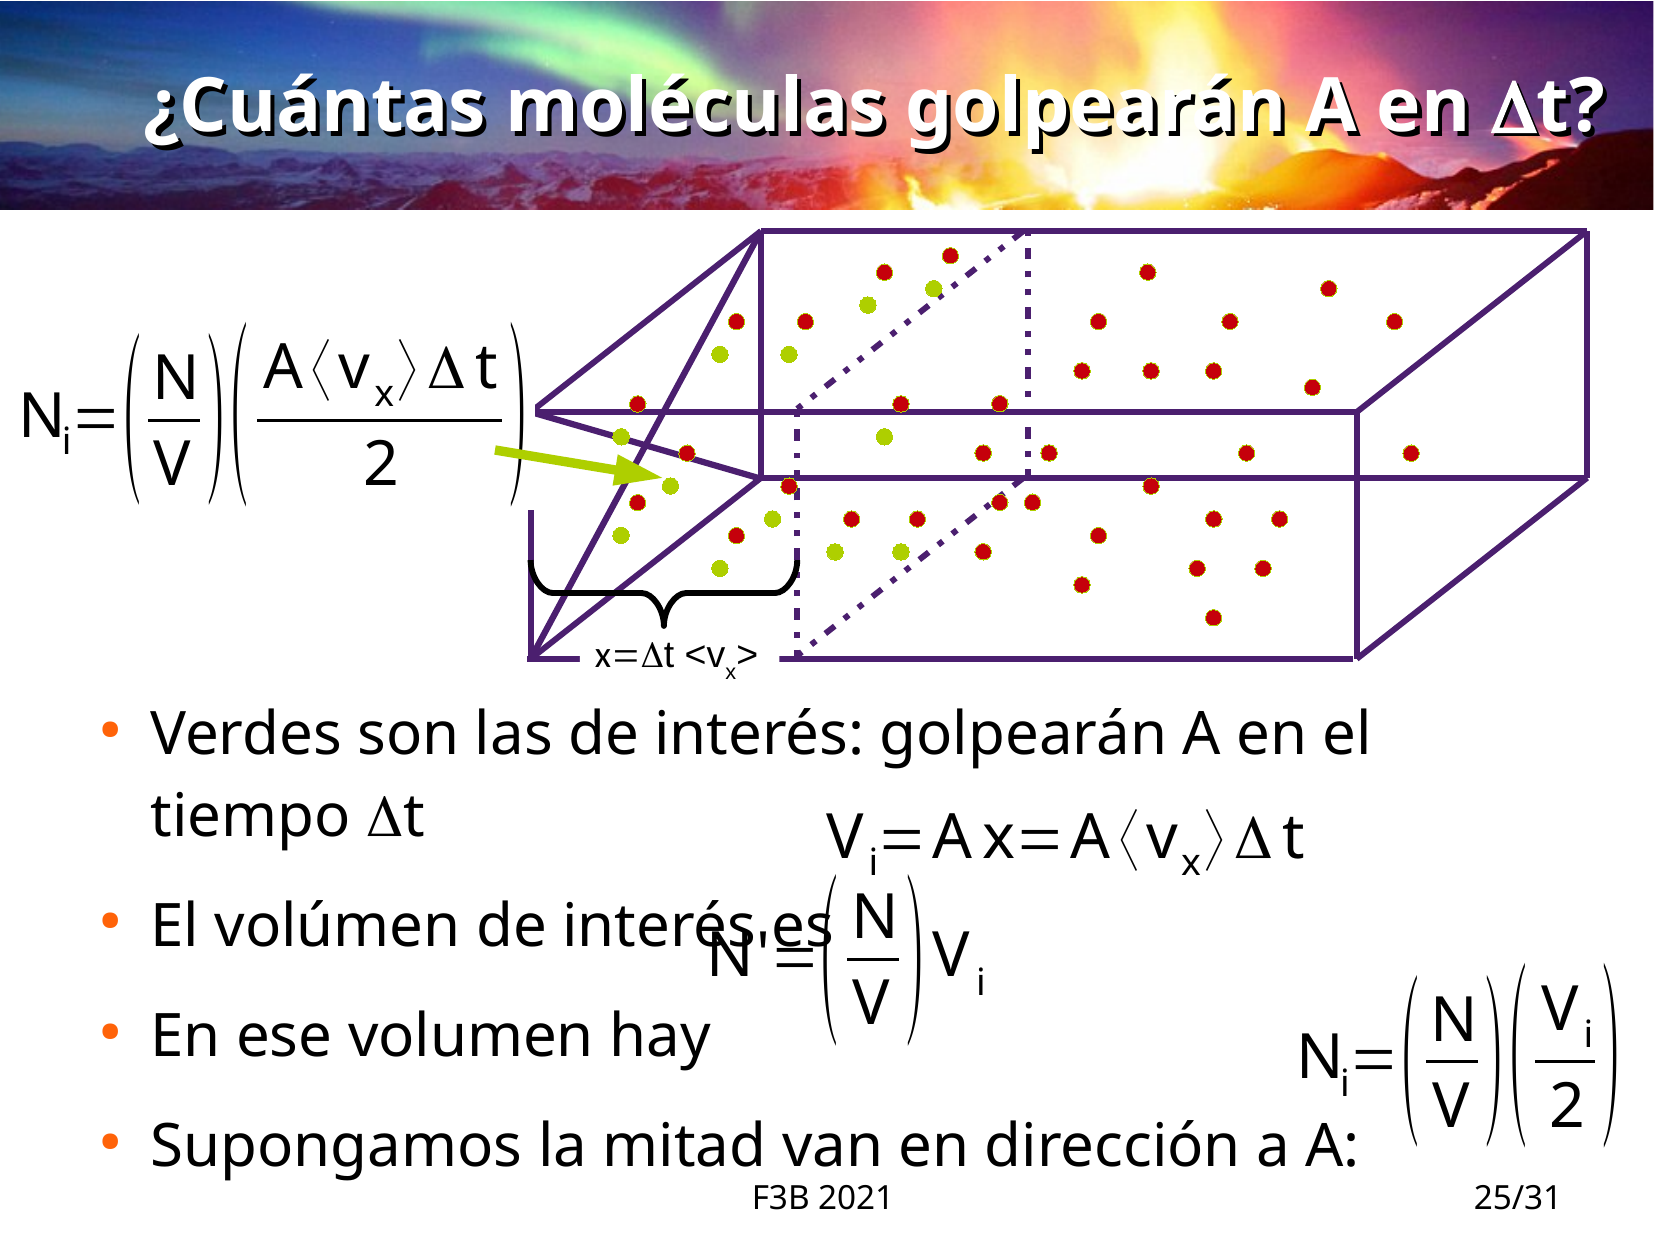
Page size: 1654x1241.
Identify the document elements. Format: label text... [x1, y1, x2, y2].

text_box [728, 527, 745, 544]
text_box [1090, 527, 1107, 544]
text_box [892, 395, 910, 413]
chart [1290, 960, 1629, 1152]
chart [699, 797, 1313, 1049]
text_box [1320, 280, 1338, 297]
text_box [1386, 313, 1403, 330]
text_box [974, 444, 992, 462]
text_box [629, 395, 647, 413]
text_box [925, 280, 943, 297]
text_box [1188, 560, 1206, 577]
title ¿Cuántas moléculas golpearán A en Dt? [45, 15, 1606, 191]
text_box [612, 527, 630, 544]
text_box [1221, 313, 1239, 330]
text_box [1205, 609, 1222, 626]
text_box [1304, 379, 1321, 396]
text_box [711, 346, 729, 363]
text_box [780, 346, 798, 363]
text_box [764, 510, 781, 528]
text_box [909, 510, 926, 528]
text_box [1142, 477, 1160, 495]
text_box [1205, 362, 1222, 380]
text_box [780, 477, 798, 495]
text_box [612, 428, 630, 446]
text_box [859, 296, 877, 314]
text_box [1073, 576, 1091, 594]
text_box [797, 313, 814, 330]
text_box x=Dt <vx> [579, 625, 780, 703]
text_box [728, 313, 745, 330]
text_box [892, 543, 910, 561]
text_box [1205, 510, 1223, 528]
chart [11, 318, 536, 511]
text_box [1090, 313, 1107, 330]
text_box [1142, 362, 1160, 380]
text_box [1139, 263, 1157, 281]
list Verdes son las de interés: golpearán A en el tiempo Dt El volúmen de interés es En ese volumen hay Supongamos la mitad van en dirección a A: [82, 690, 1571, 1186]
text_box [711, 560, 729, 577]
text_box [1238, 444, 1255, 462]
picture [0, 1, 1654, 210]
text_box [1402, 444, 1420, 462]
text_box [826, 543, 844, 561]
text_box [876, 428, 893, 446]
text_box [974, 543, 992, 561]
text_box [1024, 493, 1041, 511]
text_box [1271, 510, 1288, 528]
text_box [678, 444, 696, 462]
text_box [1254, 560, 1272, 577]
text_box [991, 494, 1009, 511]
text_box [629, 494, 646, 511]
text_box [843, 510, 860, 528]
text_box [876, 263, 893, 281]
text_box [942, 247, 959, 264]
text_box [662, 477, 679, 495]
text_box [1073, 362, 1091, 380]
text_box [991, 395, 1009, 412]
text_box [1040, 444, 1058, 462]
